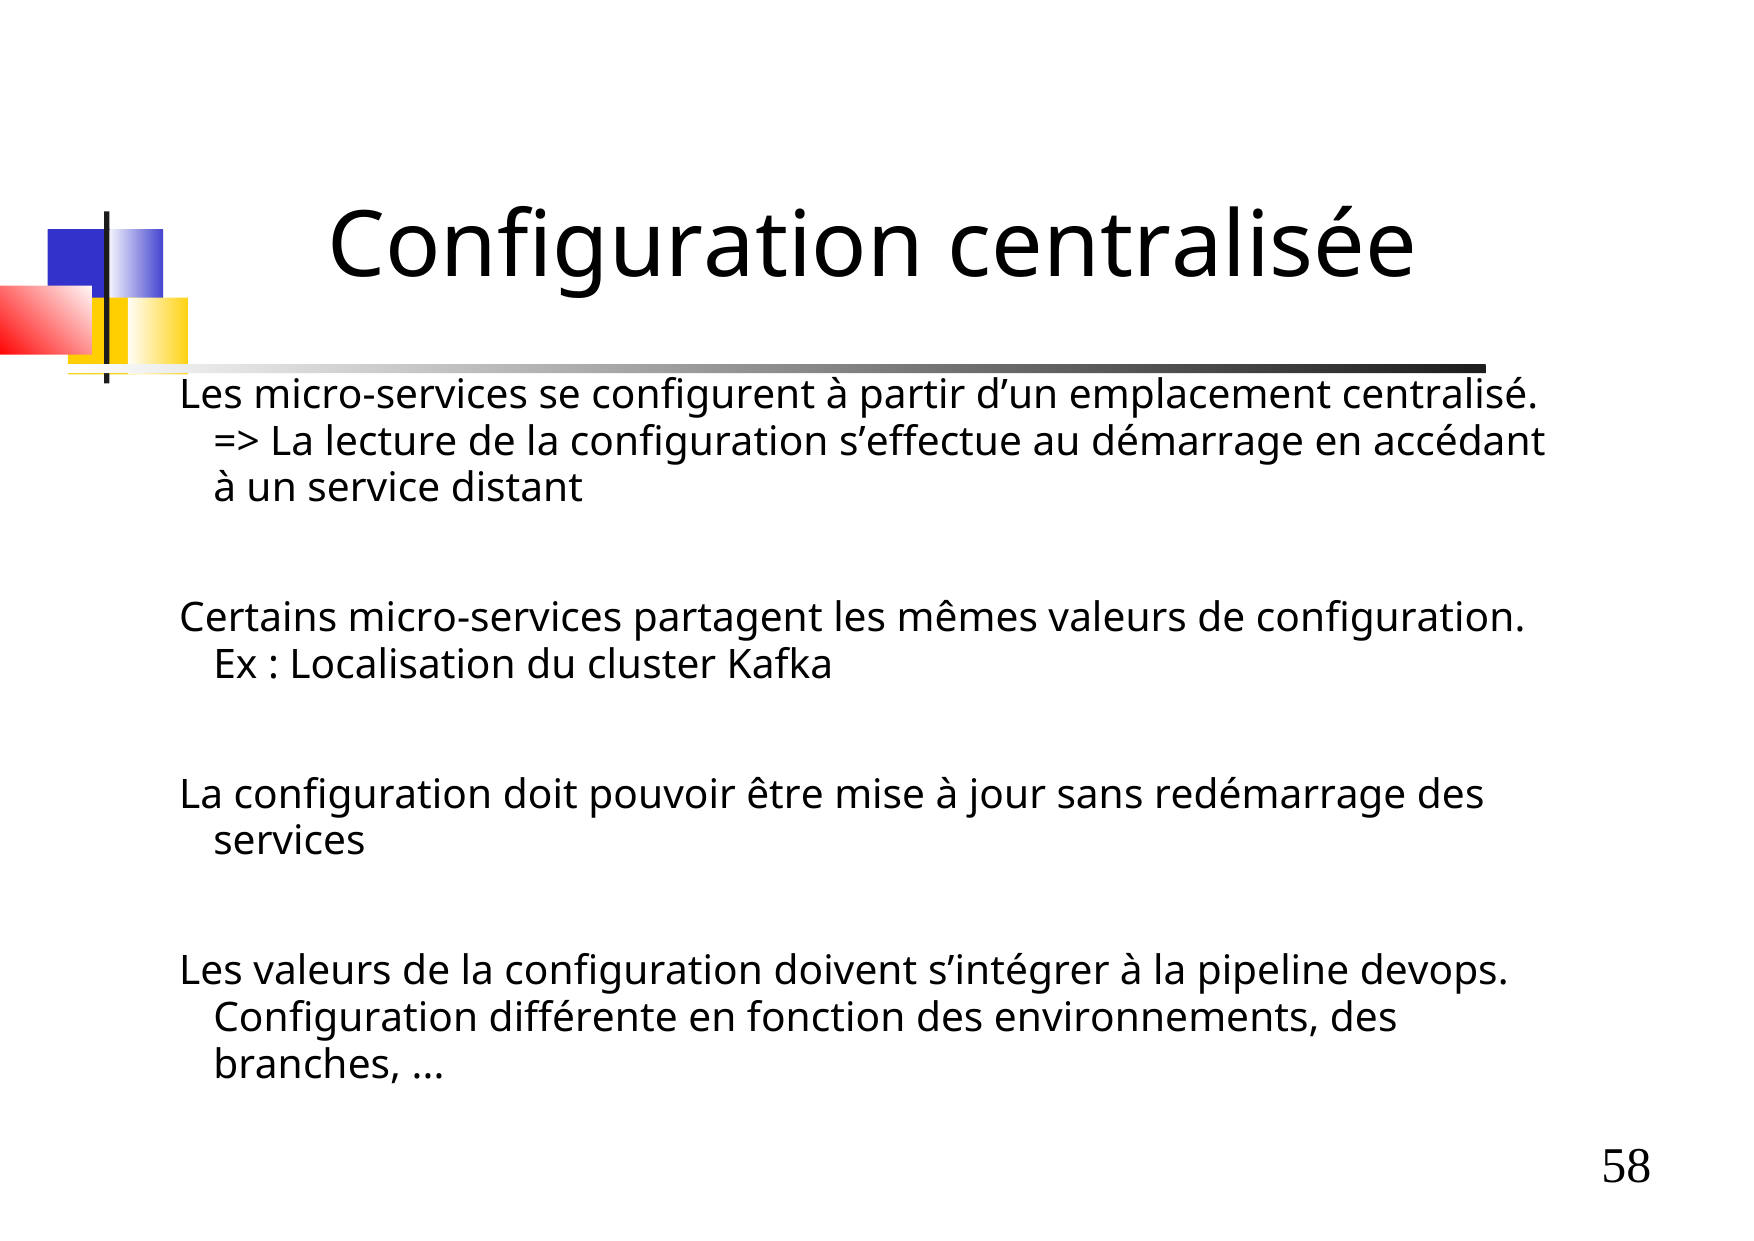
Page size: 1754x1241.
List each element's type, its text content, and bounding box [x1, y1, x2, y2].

title Configuration centralisée [179, 139, 1567, 351]
list Les micro-services se configurent à partir d’un emplacement centralisé. => La lecture de la configuration s’effectue au démarrage en accédant à un service distant Certains micro-services partagent les mêmes valeurs de configuration. Ex : Localisation du cluster Kafka La configuration doit pouvoir être mise à jour sans redémarrage des services Les valeurs de la configuration doivent s’intégrer à la pipeline devops. Configuration différente en fonction des environnements, des branches, ... [179, 371, 1567, 1091]
